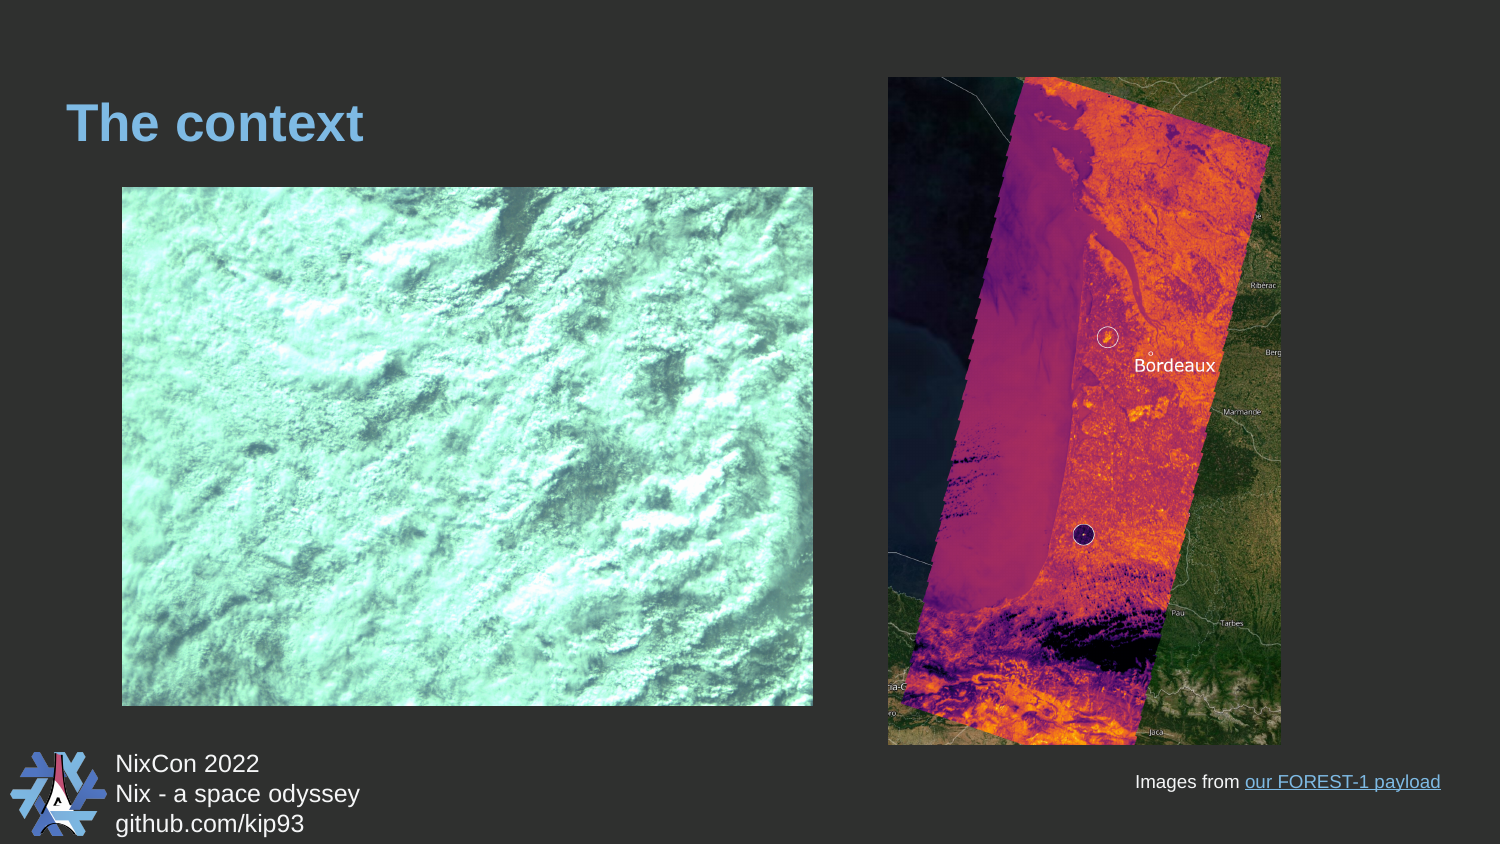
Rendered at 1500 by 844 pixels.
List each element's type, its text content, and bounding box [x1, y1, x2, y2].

picture [888, 77, 1281, 746]
picture [10, 752, 107, 836]
title The context [51, 72, 1449, 167]
picture [122, 187, 813, 706]
text_box Images from our FOREST-1 payload [729, 754, 1456, 807]
